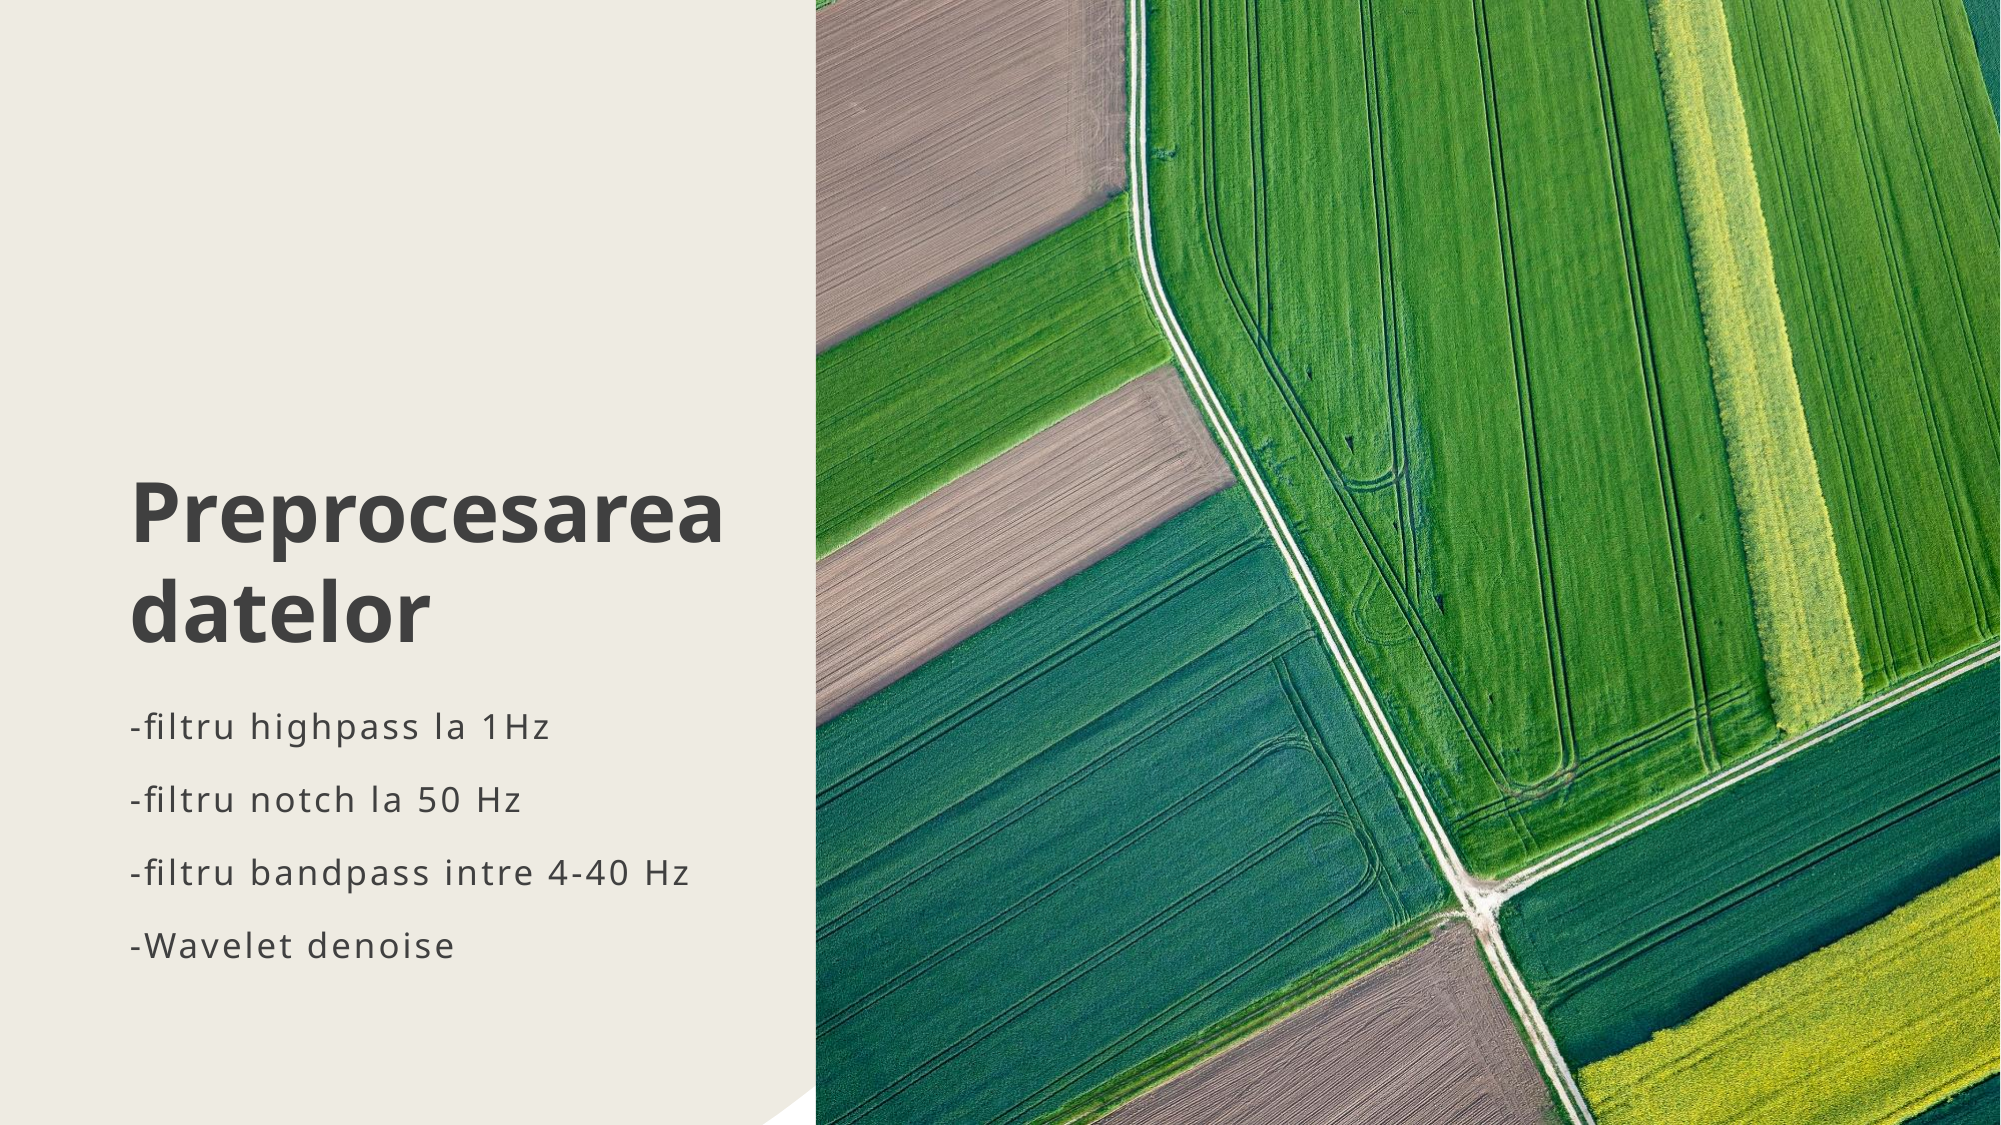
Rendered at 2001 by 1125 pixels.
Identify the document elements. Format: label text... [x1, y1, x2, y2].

subtitle -filtru highpass la 1Hz -filtru notch la 50 Hz -filtru bandpass intre 4-40 Hz -Wavelet denoise [111, 674, 815, 983]
title Preprocesarea datelor [111, 117, 815, 674]
picture [815, 0, 2000, 1125]
